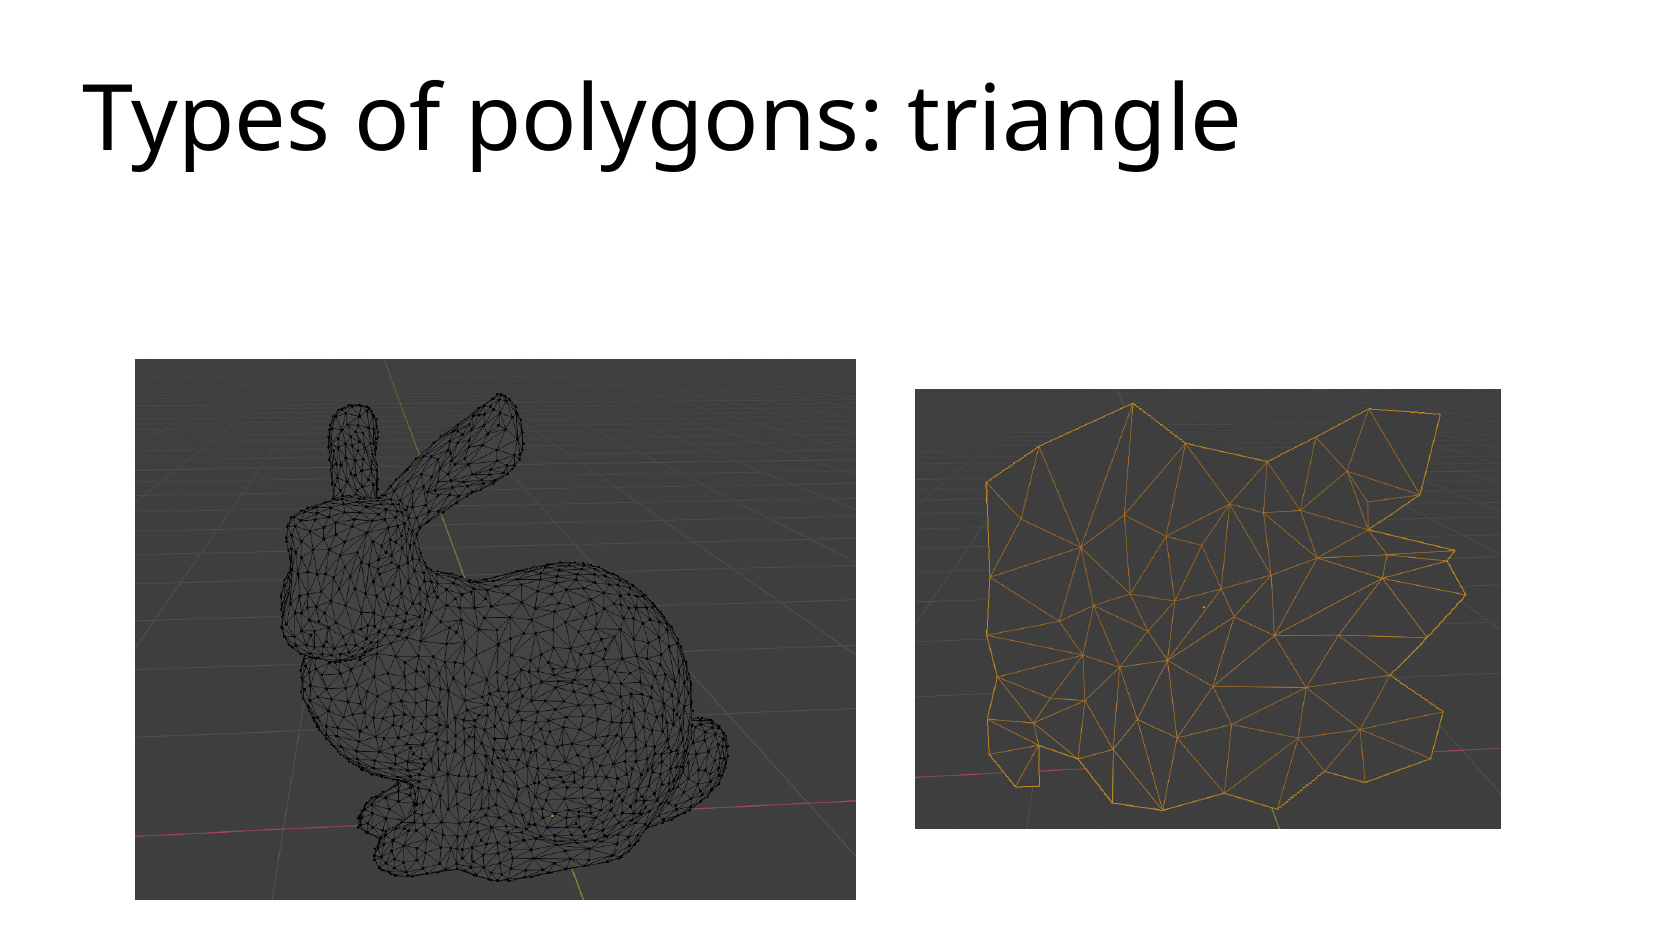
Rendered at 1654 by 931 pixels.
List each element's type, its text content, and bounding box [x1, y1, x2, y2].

picture [915, 389, 1501, 829]
picture [135, 359, 856, 901]
title Types of polygons: triangle [82, 37, 1571, 193]
